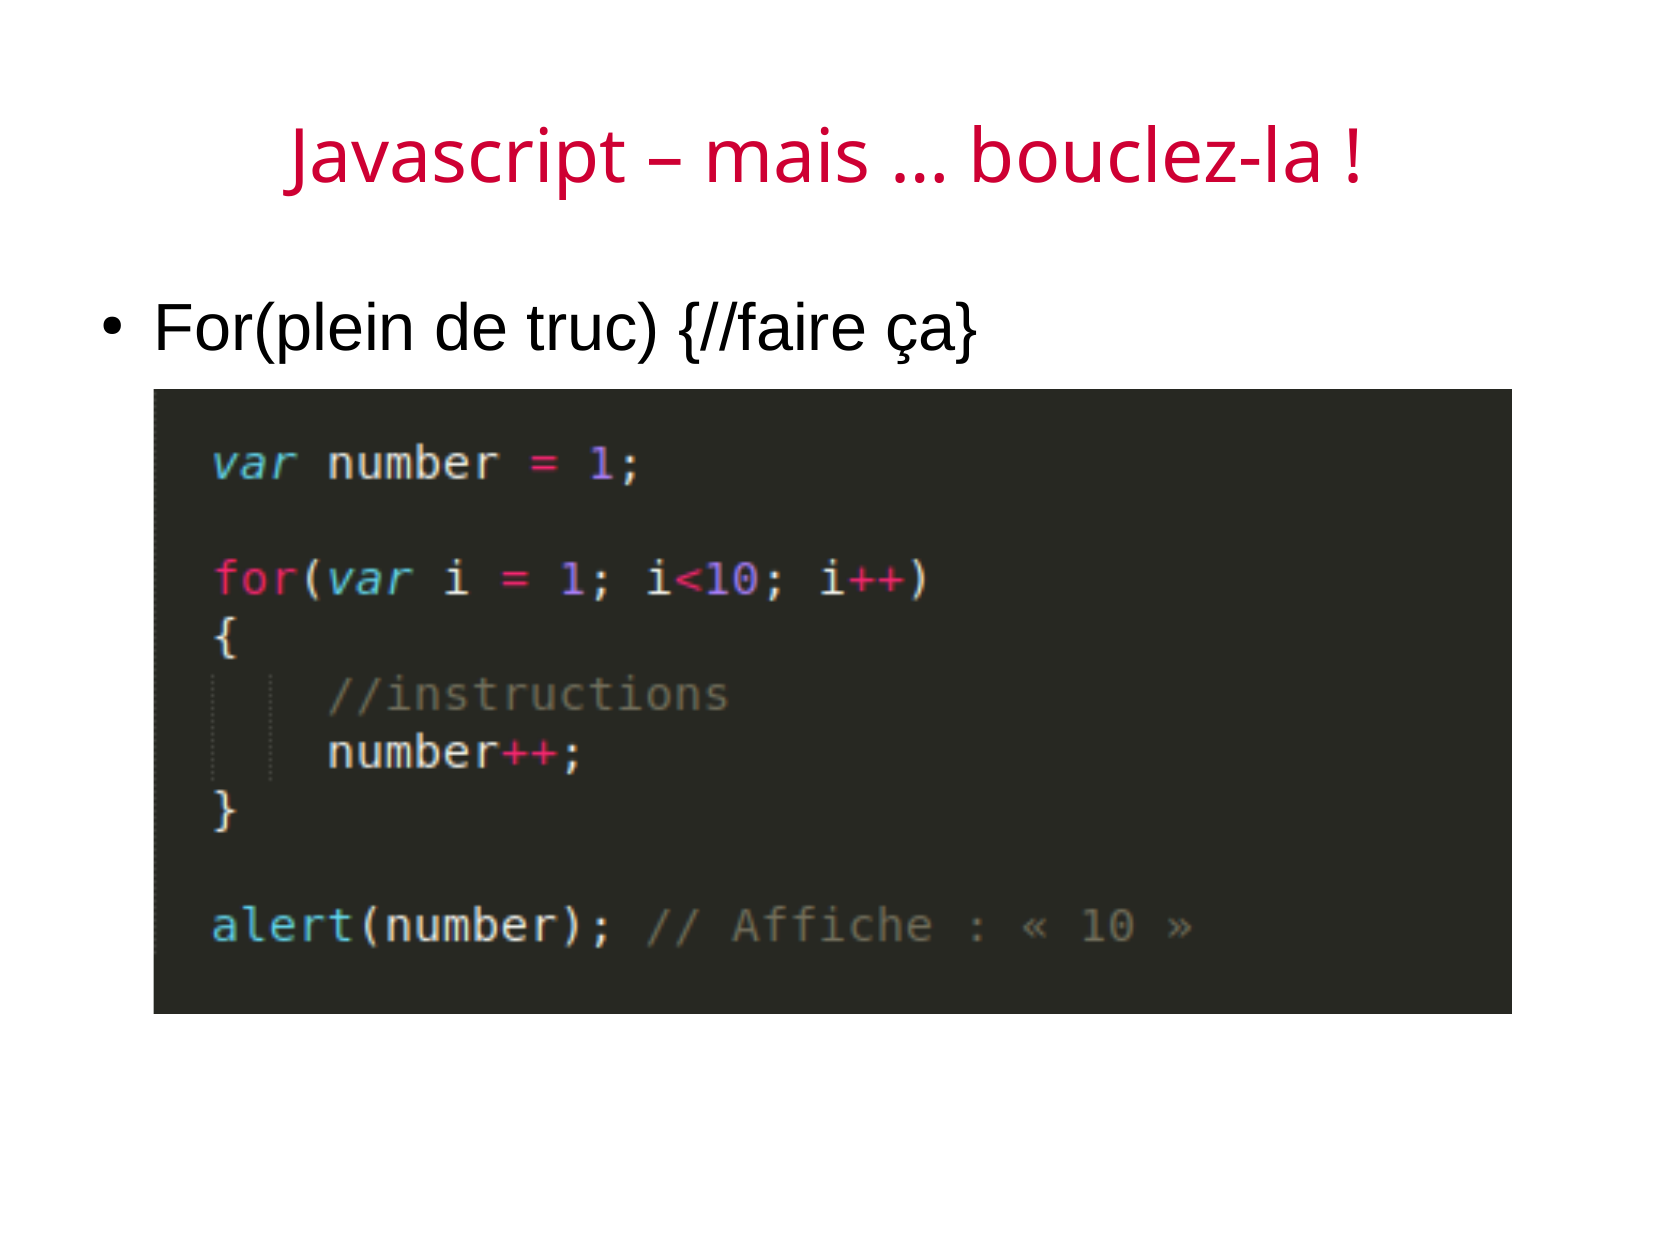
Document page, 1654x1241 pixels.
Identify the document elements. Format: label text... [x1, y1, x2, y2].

picture [153, 389, 1512, 1014]
title Javascript – mais … bouclez-la ! [82, 49, 1571, 257]
list For(plein de truc) {//faire ça} [82, 290, 1571, 1010]
